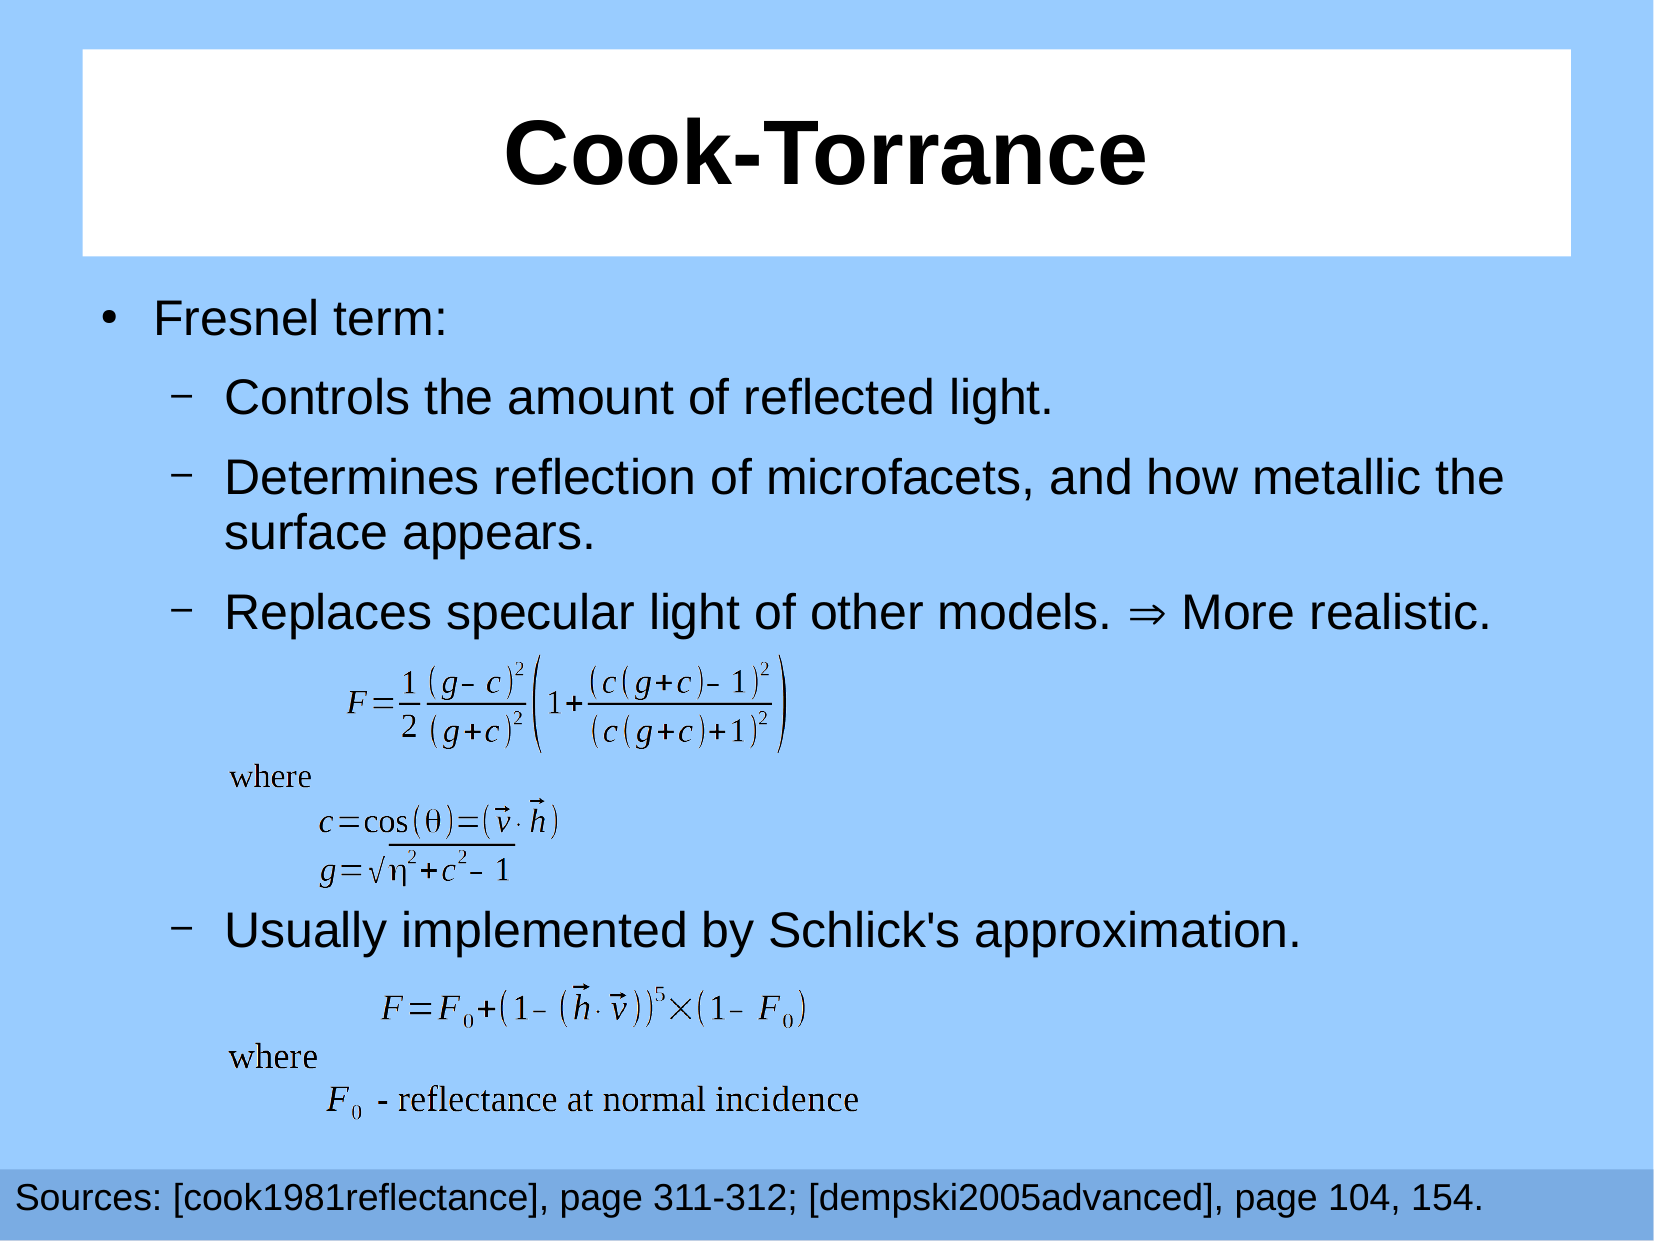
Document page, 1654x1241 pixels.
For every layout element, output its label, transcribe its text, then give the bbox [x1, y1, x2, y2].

text_box Sources: [cook1981reflectance], page 311-312; [dempski2005advanced], page 104, 154. [0, 1169, 1654, 1241]
picture [224, 980, 863, 1122]
picture [224, 649, 792, 893]
list Fresnel term: Controls the amount of reflected light. Determines reflection of microfacets, and how metallic the surface appears. Replaces specular light of other models.  More realistic. Usually implemented by Schlick's approximation. [82, 290, 1571, 1169]
title Cook-Torrance [82, 49, 1571, 257]
